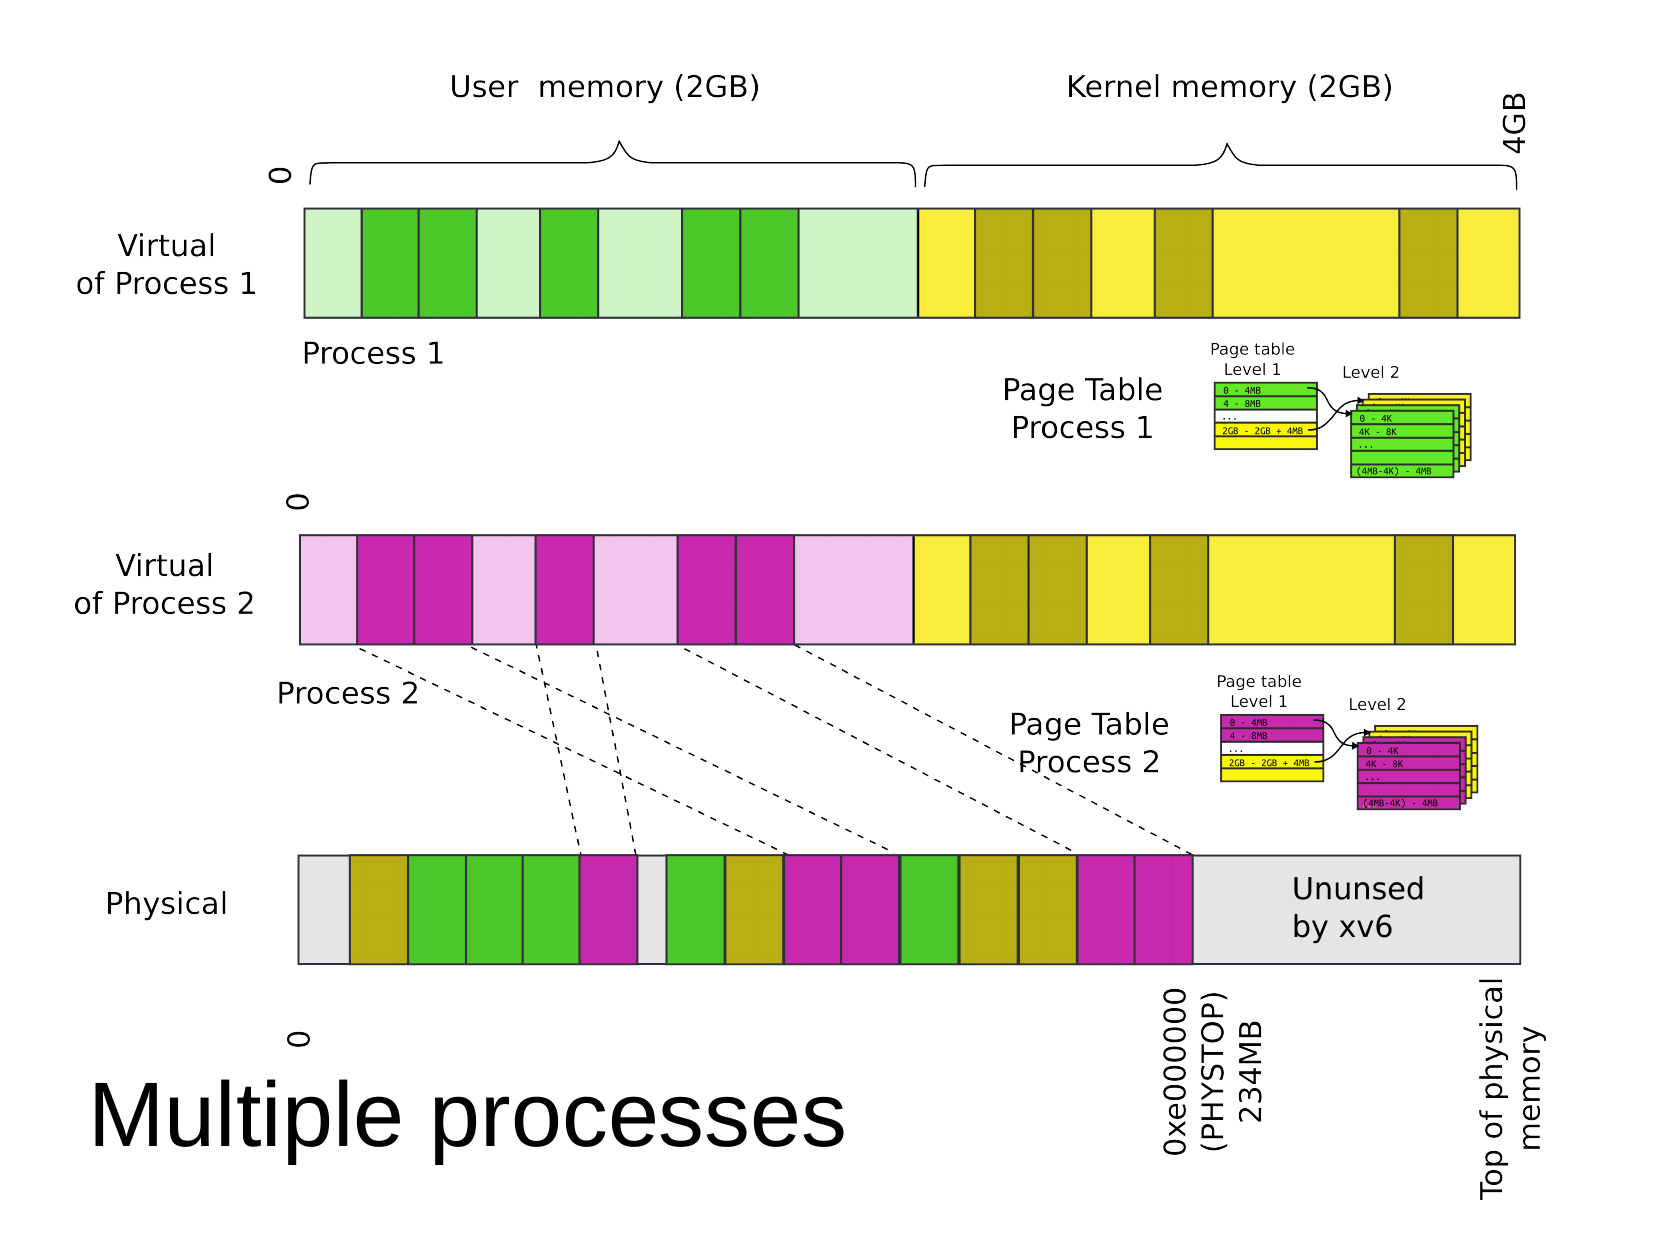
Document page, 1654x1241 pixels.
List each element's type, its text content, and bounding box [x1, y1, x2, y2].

picture [75, 74, 1546, 1201]
title Multiple processes [75, 1040, 863, 1191]
